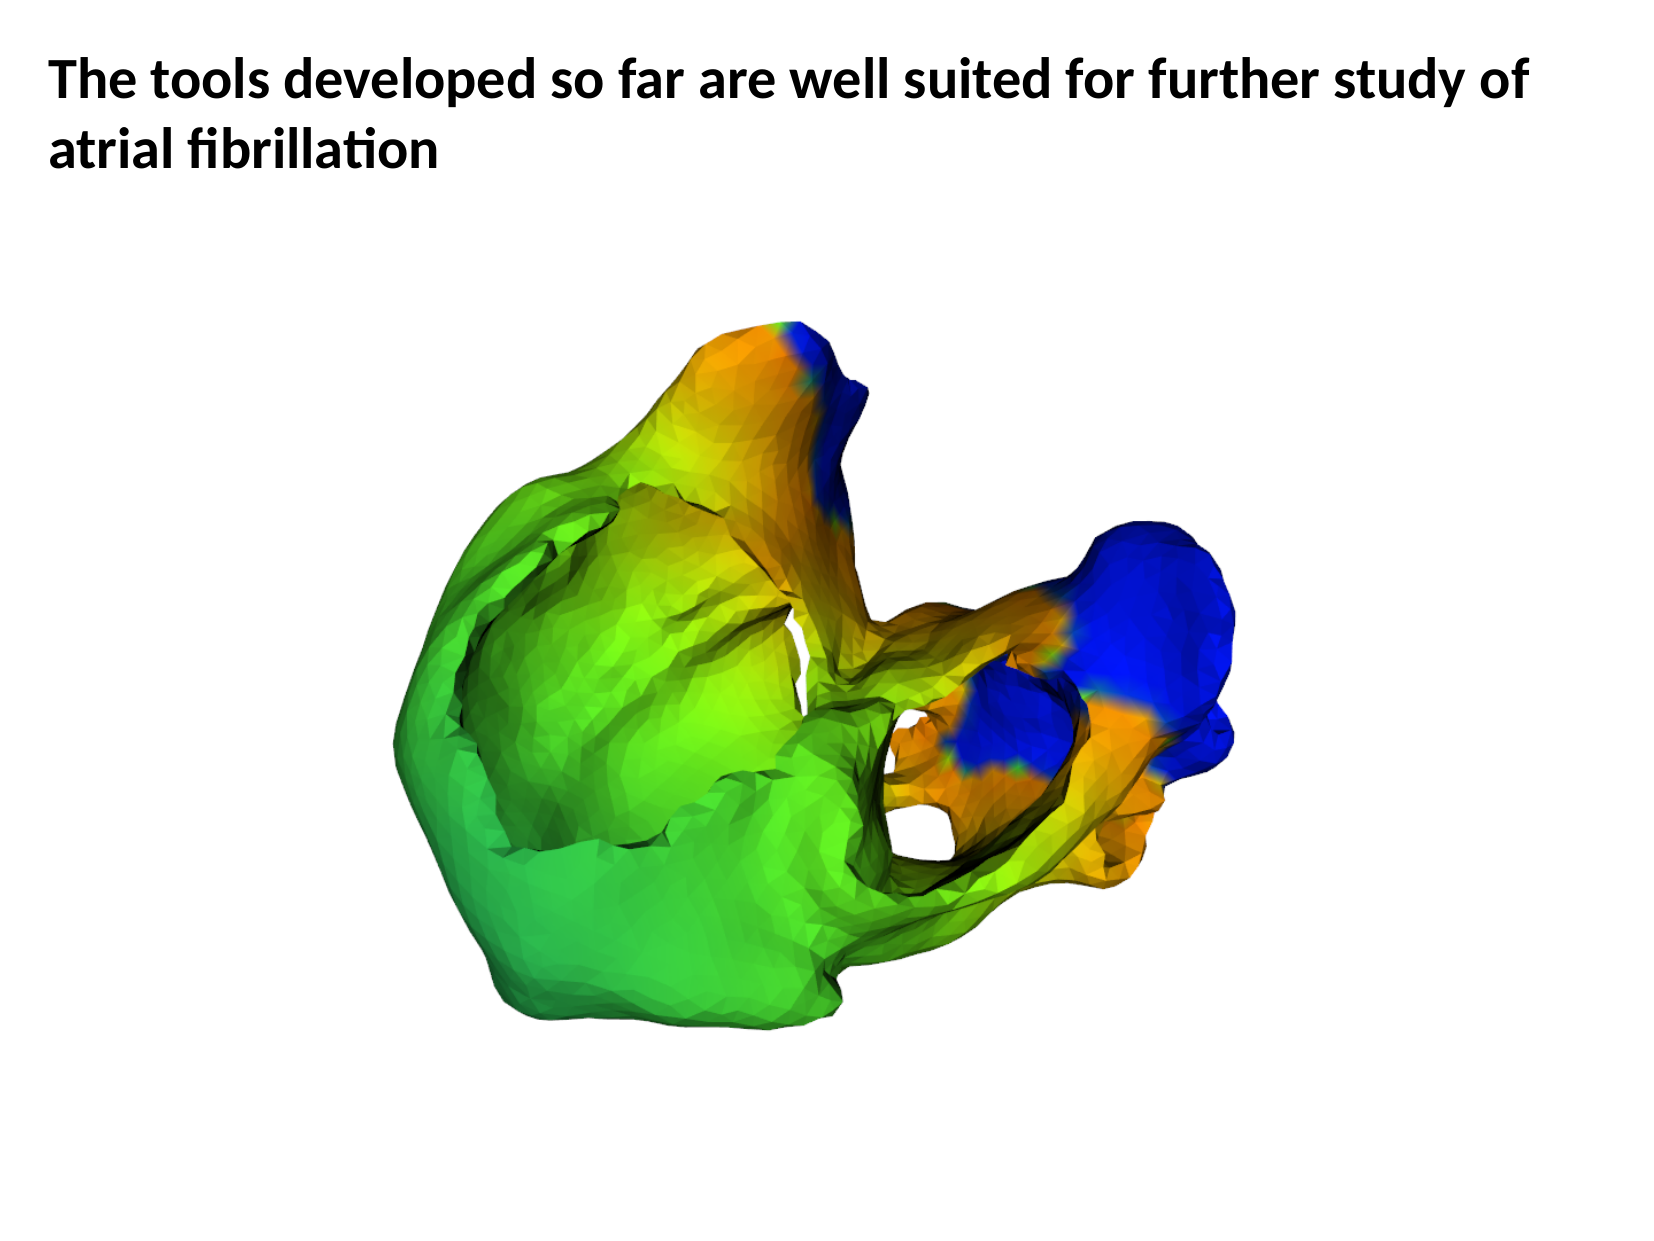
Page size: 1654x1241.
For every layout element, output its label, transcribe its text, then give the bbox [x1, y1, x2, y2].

text_box The tools developed so far are well suited for further study of atrial fibrillation [33, 33, 1654, 205]
picture [269, 255, 1291, 1107]
